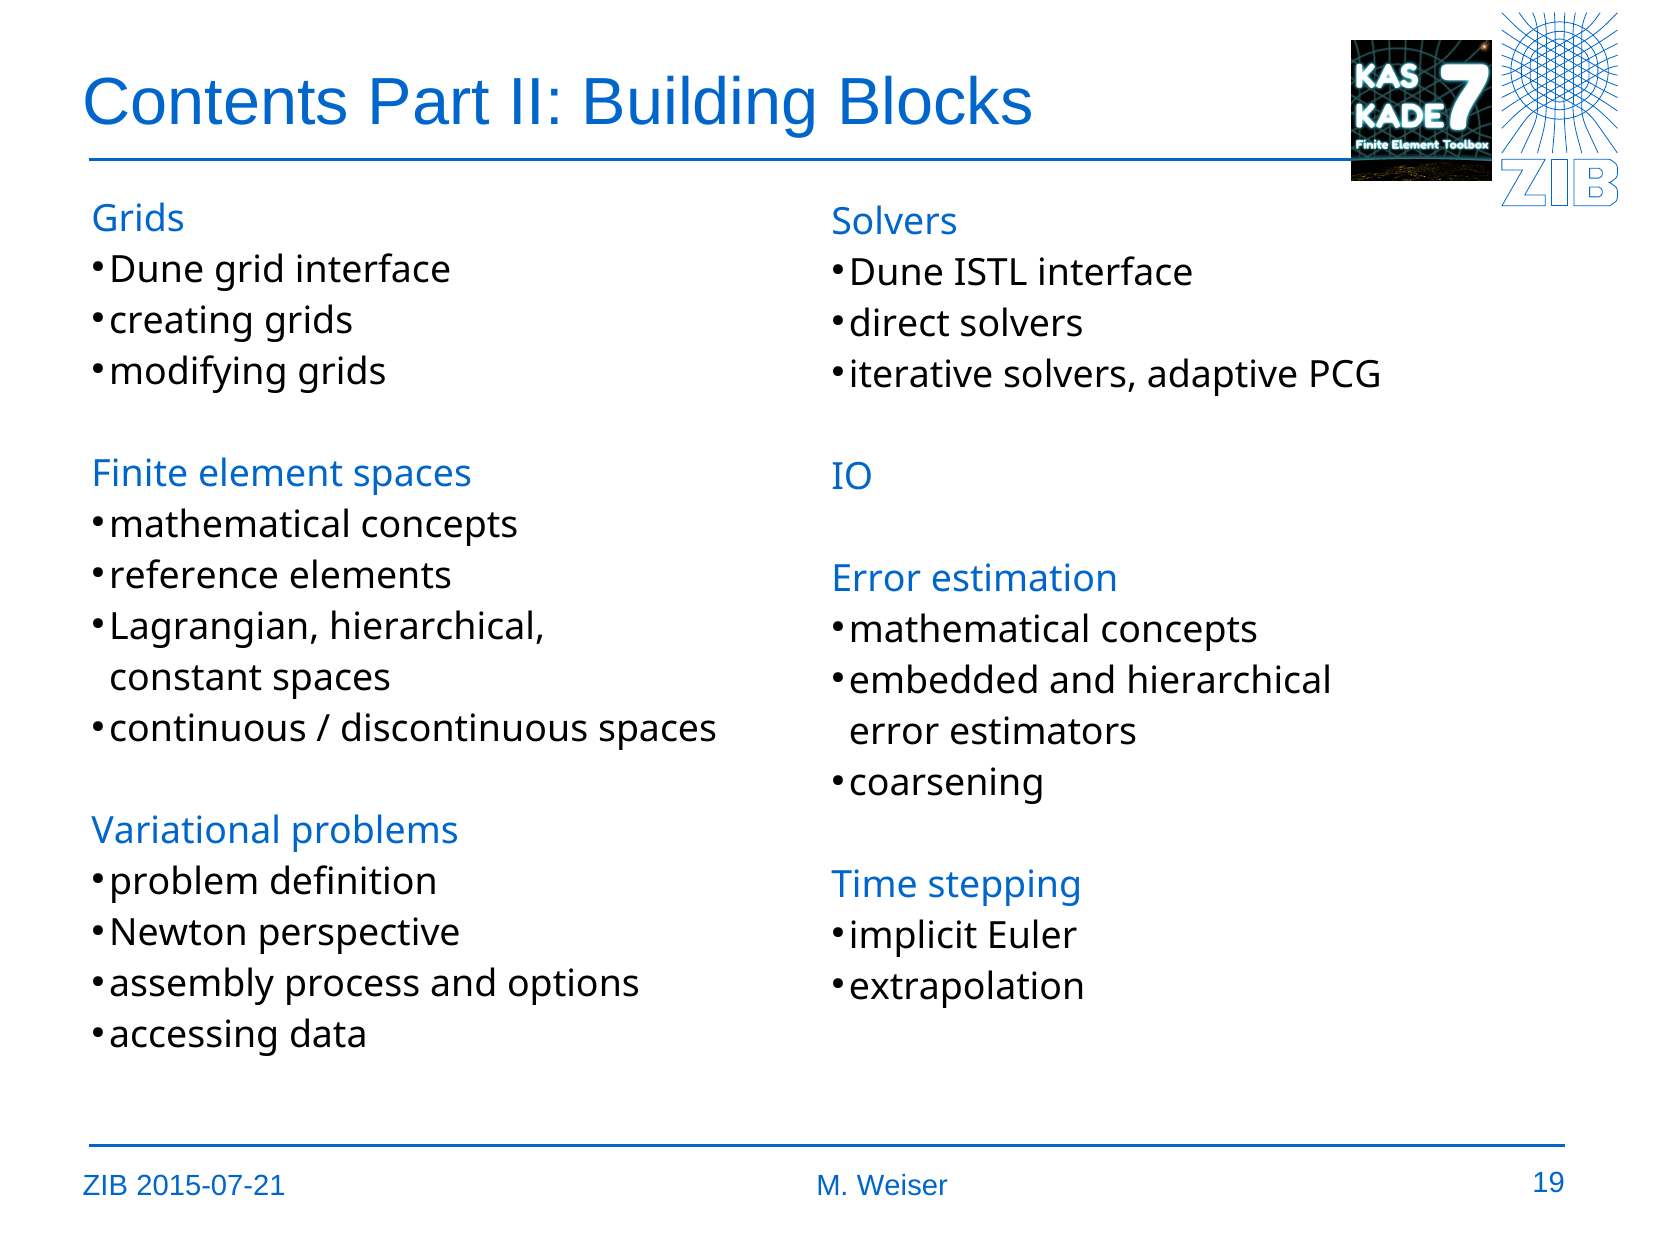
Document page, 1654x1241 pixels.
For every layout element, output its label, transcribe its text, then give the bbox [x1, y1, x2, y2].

picture [1351, 40, 1492, 181]
text_box Grids Dune grid interface creating grids modifying grids Finite element spaces mathematical concepts reference elements Lagrangian, hierarchical, constant spaces continuous / discontinuous spaces Variational problems problem definition Newton perspective assembly process and options accessing data [76, 184, 706, 947]
title Contents Part II: Building Blocks [82, 64, 1359, 139]
text_box Solvers Dune ISTL interface direct solvers iterative solvers, adaptive PCG IO Error estimation mathematical concepts embedded and hierarchical error estimators coarsening Time stepping implicit Euler extrapolation [816, 186, 1372, 906]
